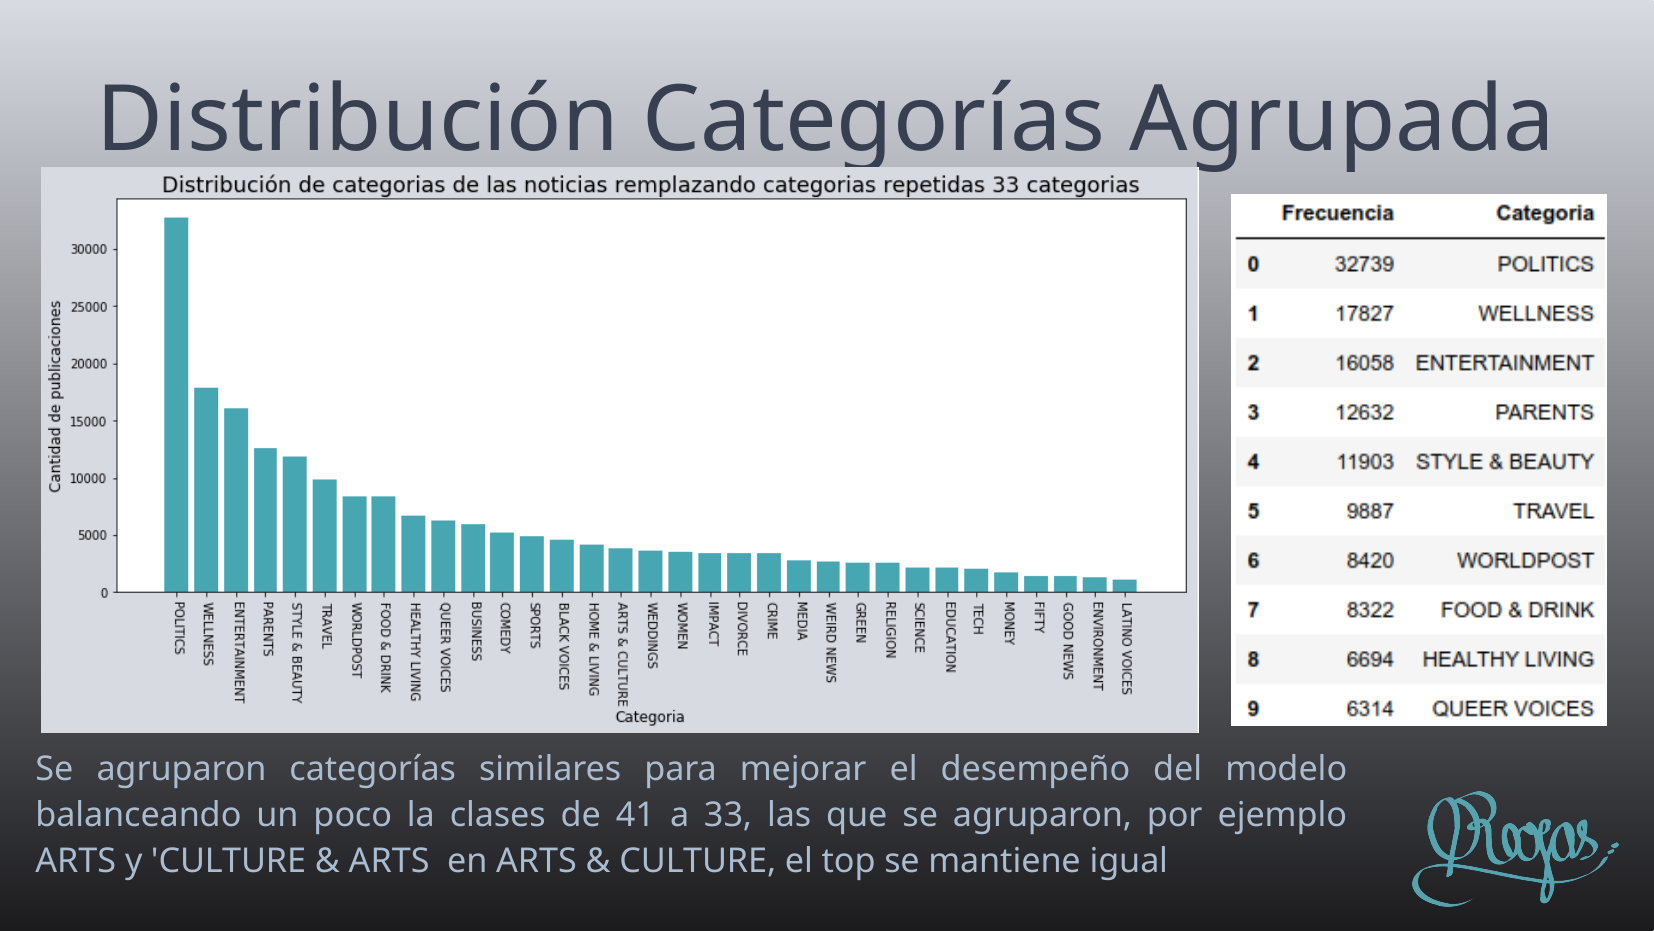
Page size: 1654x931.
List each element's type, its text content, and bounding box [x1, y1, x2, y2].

picture [1412, 791, 1619, 907]
list Se agruparon categorías similares para mejorar el desempeño del modelo balanceando un poco la clases de 41 a 33, las que se agruparon, por ejemplo ARTS y 'CULTURE & ARTS en ARTS & CULTURE, el top se mantiene igual [35, 744, 1347, 917]
picture [1231, 194, 1607, 726]
picture [41, 167, 1199, 733]
title Distribución Categorías Agrupada [82, 37, 1571, 193]
